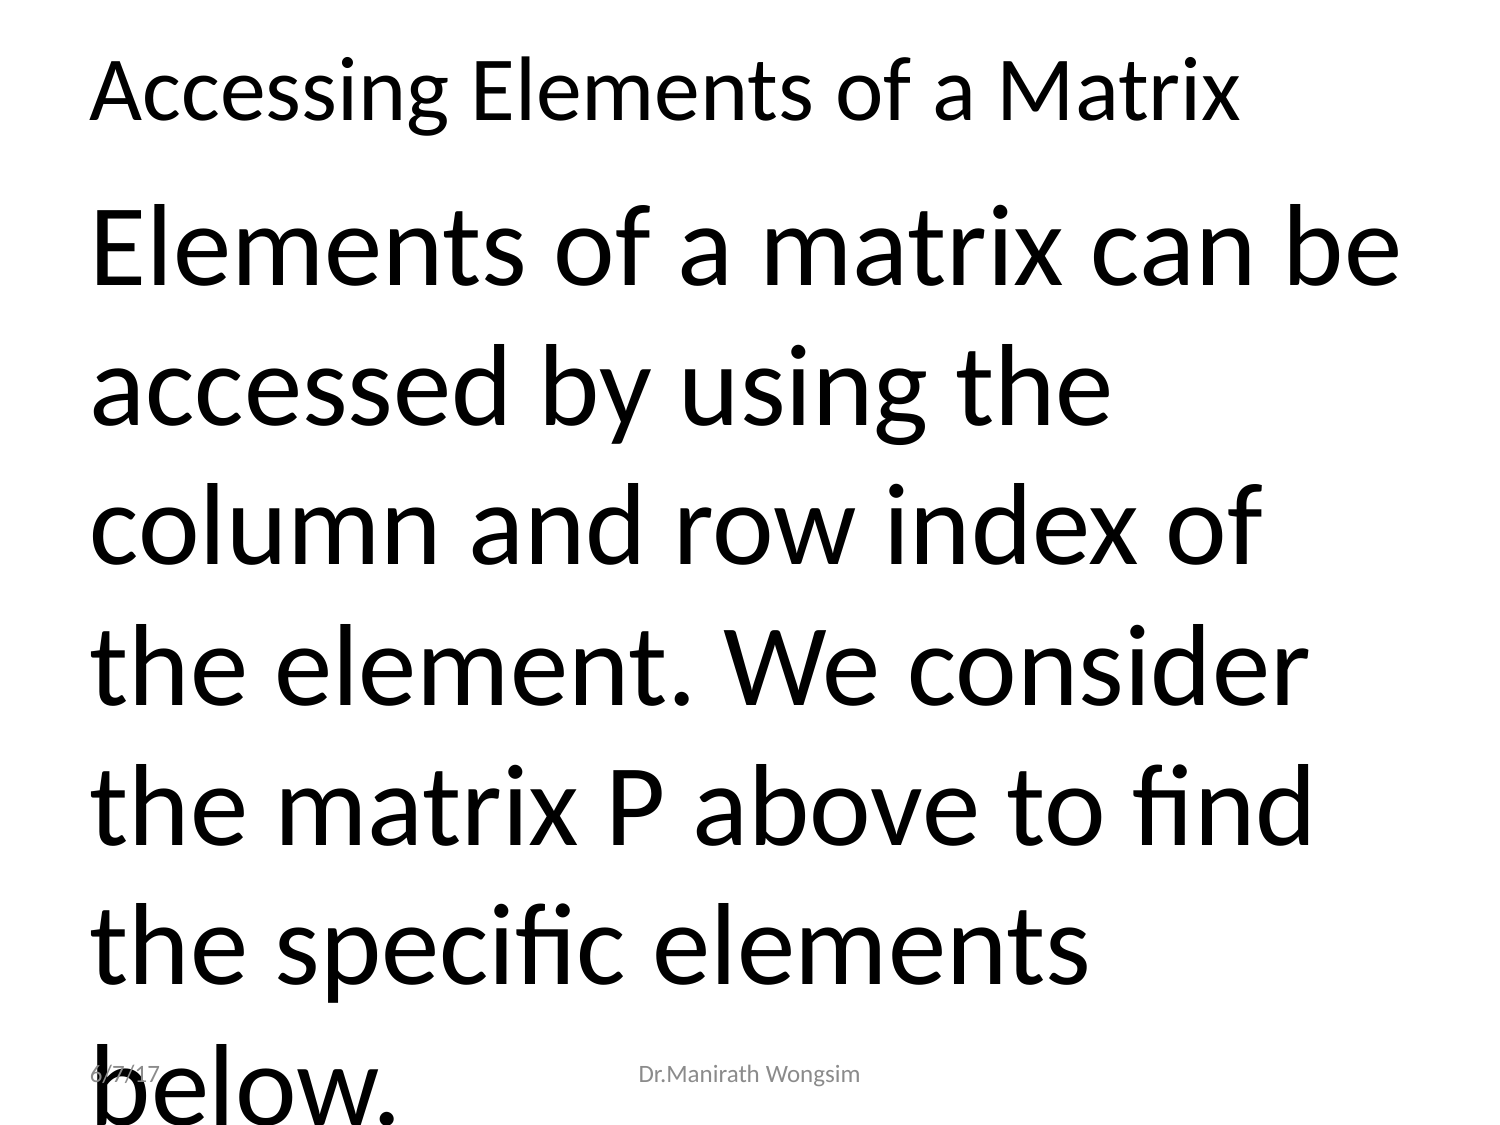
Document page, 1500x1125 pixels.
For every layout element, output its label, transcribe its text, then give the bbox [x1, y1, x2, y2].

text_box Elements of a matrix can be accessed by using the column and row index of the element. We consider the matrix P above to find the specific elements below. # Define the column and row names. rownames = c("row1", "row2", "row3", "row4") colnames = c("col1", "col2", "col3") # Create the matrix. P <- matrix(c(3:14), nrow = 4, byrow = TRUE, dimnames = list(rownames, colnames)) # Access the element at 3rd column and 1st row. print(P[1,3]) # Access the element at 2nd column and 4th row. print(P[4,2]) # Access only the 2nd row. print(P[2,]) # Access only the 3rd column. print(P[,3]) When we execute the above code, it produces the following result − [1] 5 [1] 13 col1 col2 col3 6 7 8 row1 row2 row3 row4 5 8 11 14 [75, 160, 1425, 1106]
text_box Dr.Manirath Wongsim [512, 1042, 988, 1103]
text_box Accessing Elements of a Matrix [75, 45, 1425, 160]
text_box 06/07/2017 [74, 1042, 425, 1103]
